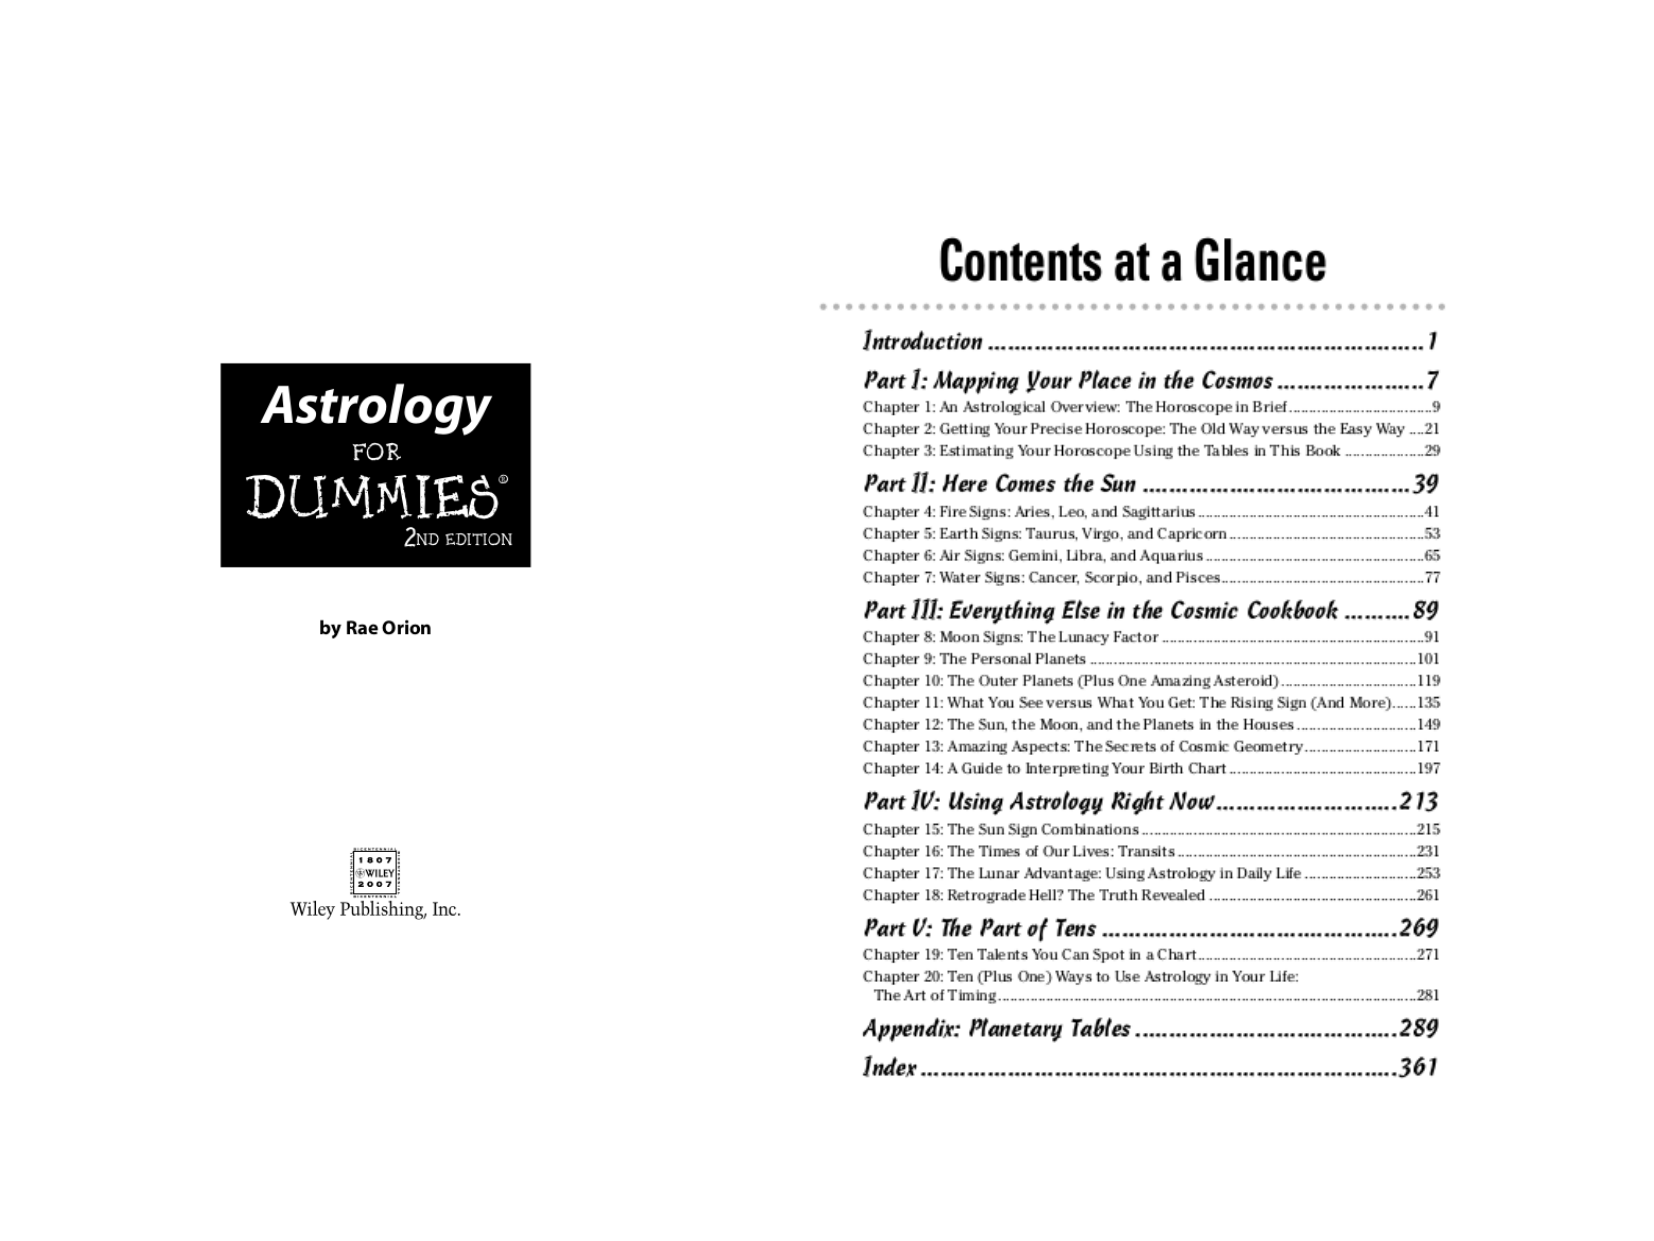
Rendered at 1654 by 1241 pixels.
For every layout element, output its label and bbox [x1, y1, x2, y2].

picture [721, 104, 1561, 1165]
picture [90, 270, 662, 991]
